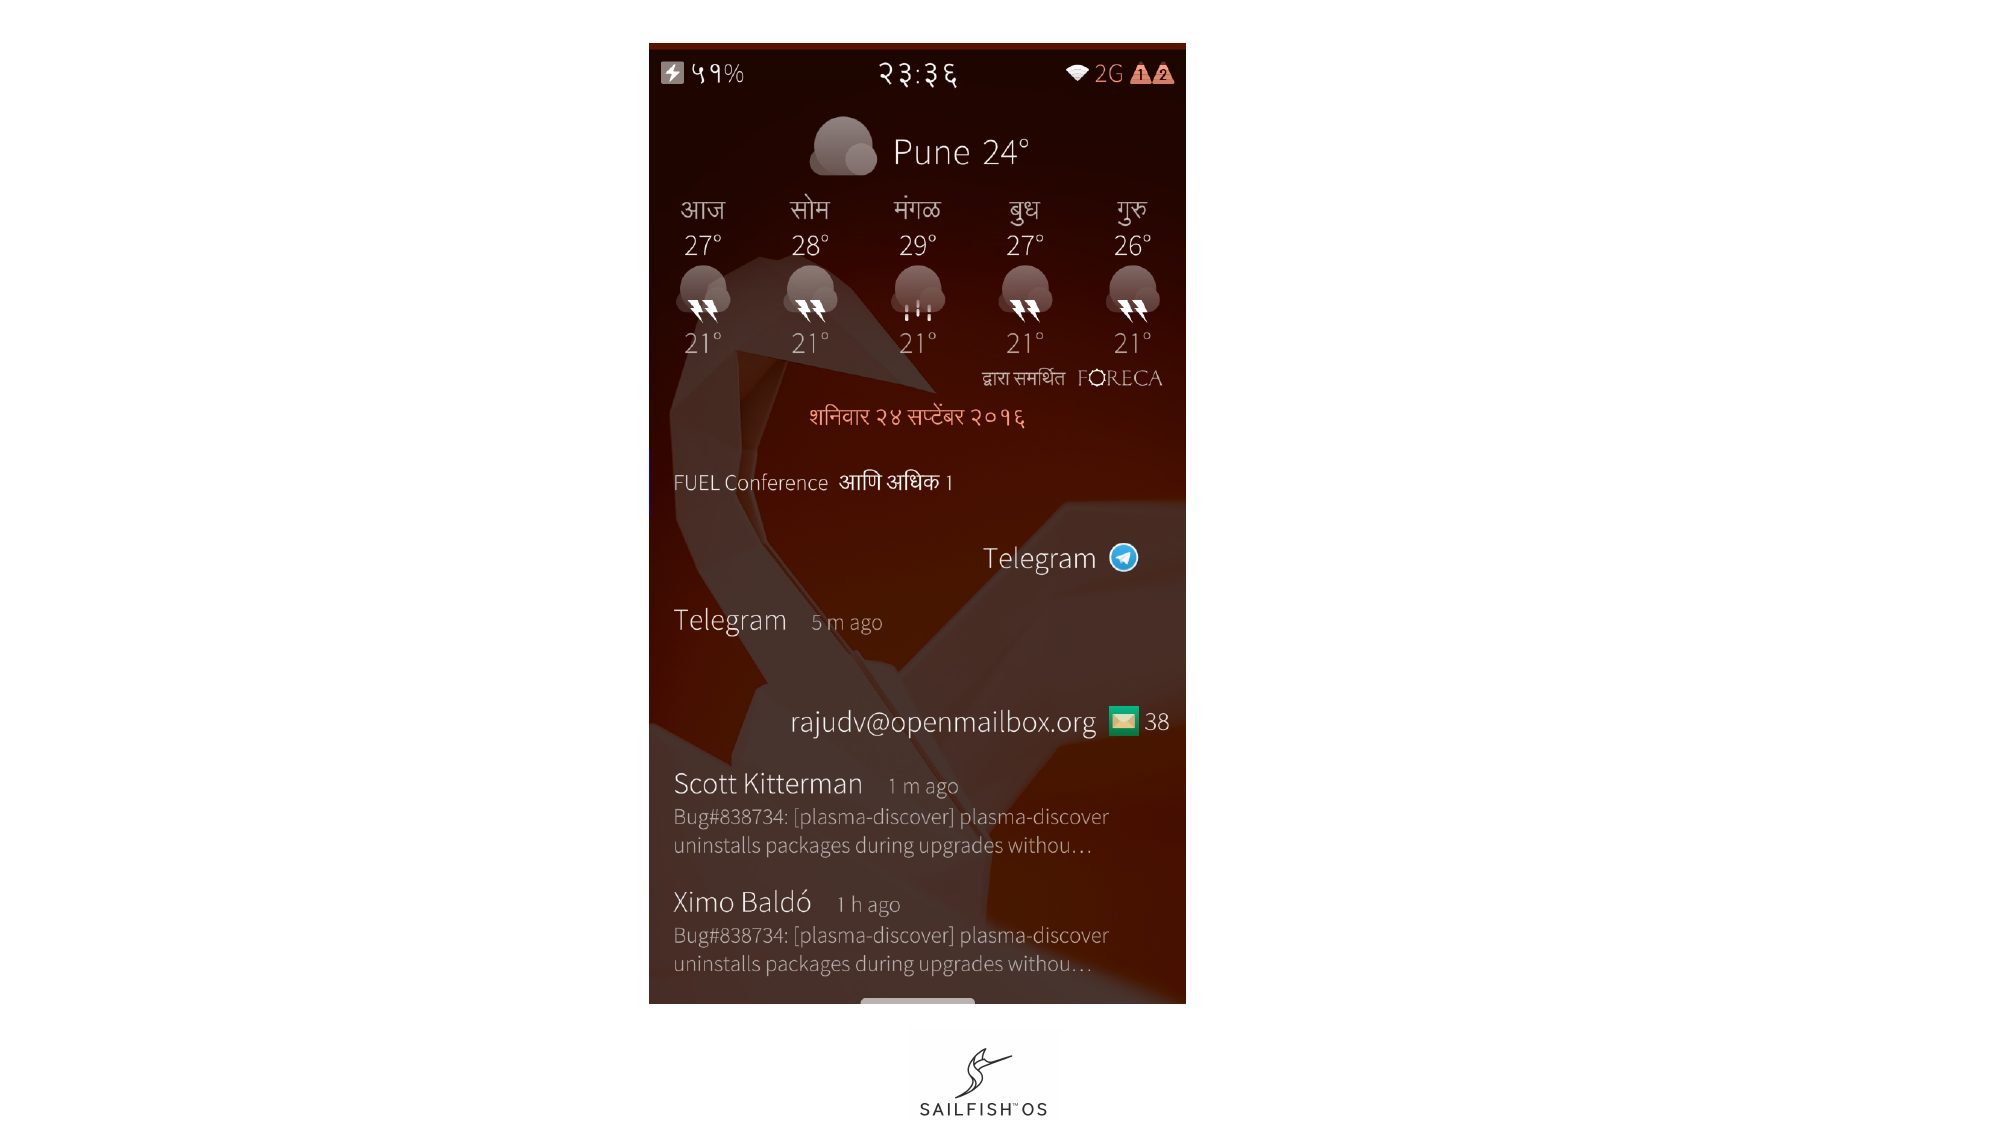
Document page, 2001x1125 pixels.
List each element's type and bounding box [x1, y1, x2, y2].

picture [908, 1027, 1061, 1120]
picture [649, 43, 1186, 1004]
